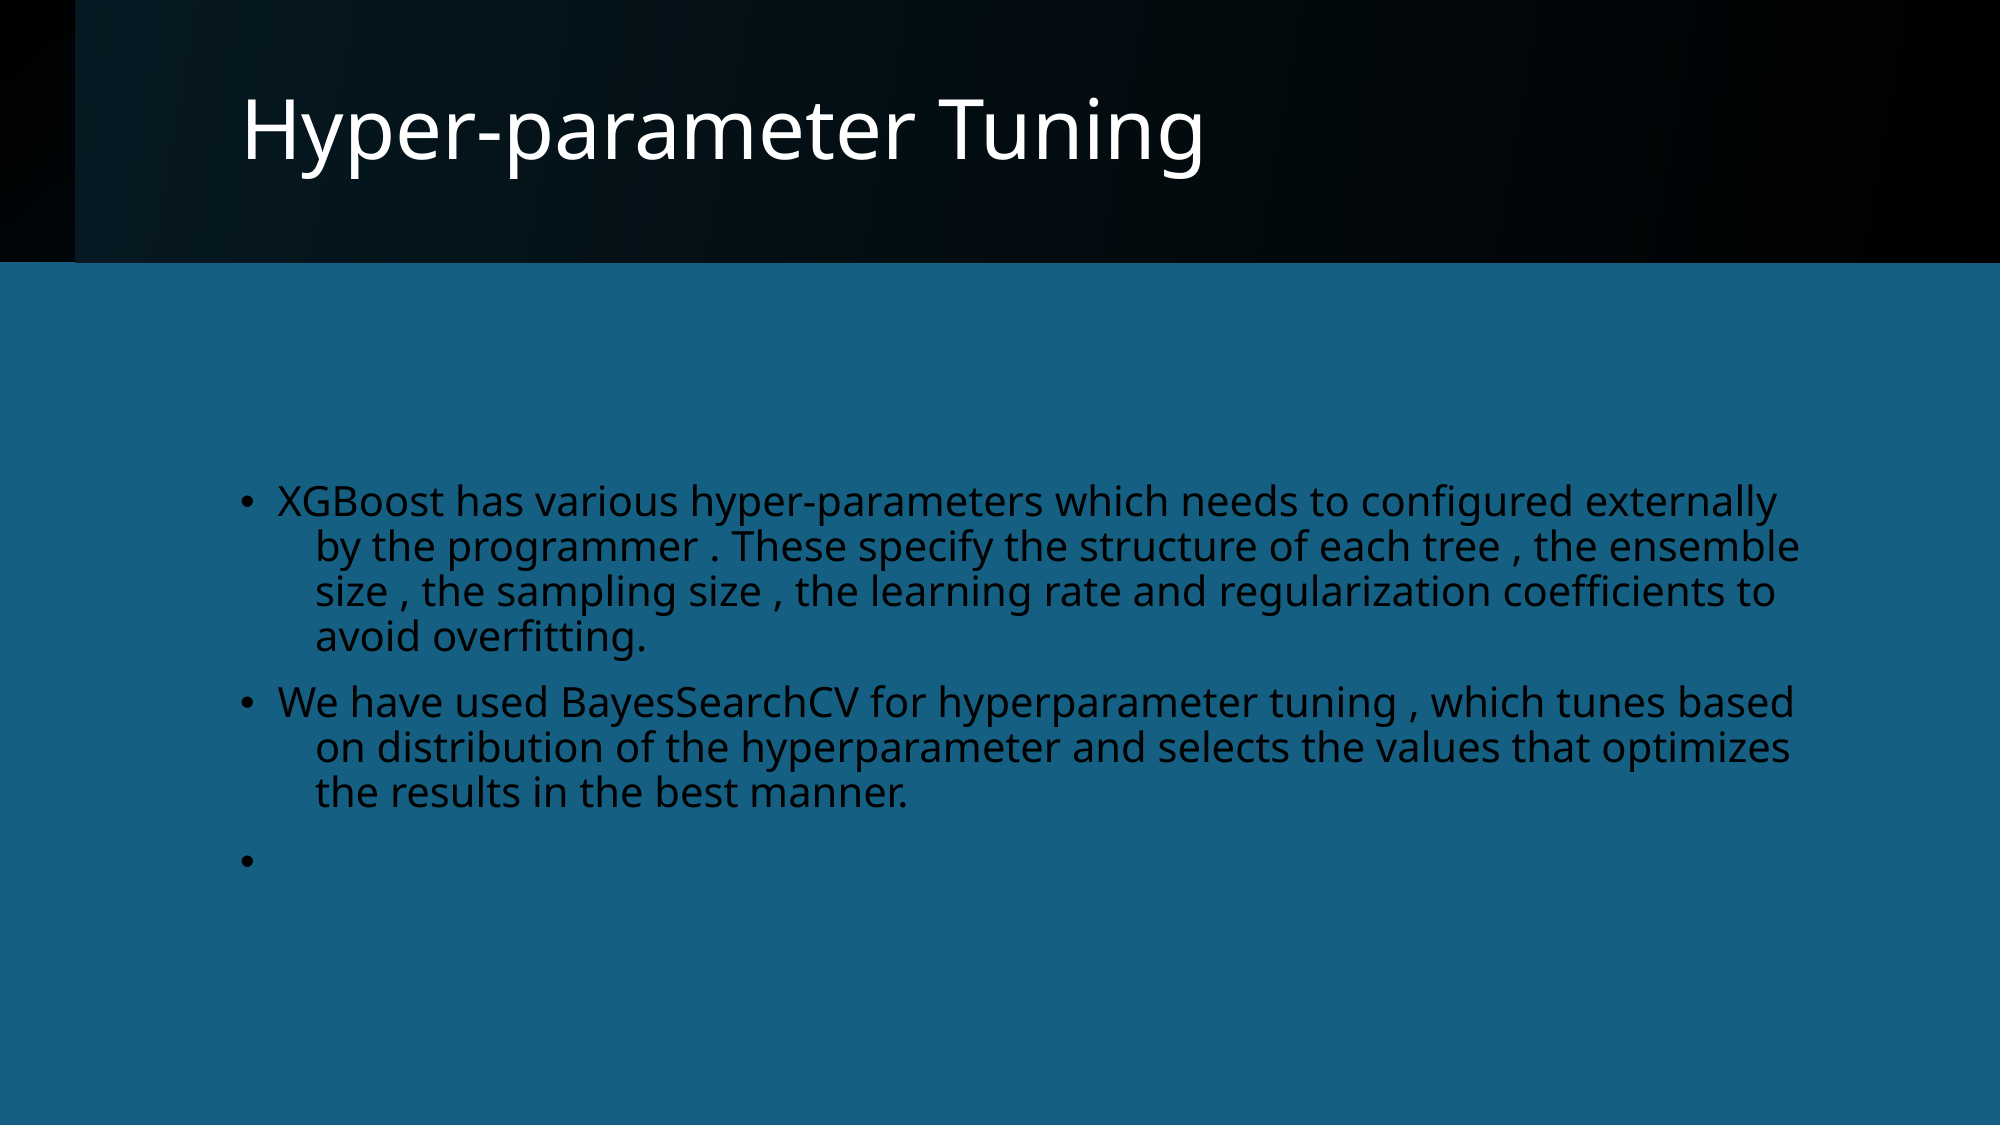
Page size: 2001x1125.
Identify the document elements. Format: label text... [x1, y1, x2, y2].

list XGBoost has various hyper-parameters which needs to configured externally by the programmer . These specify the structure of each tree , the ensemble size , the sampling size , the learning rate and regularization coefficients to avoid overfitting. We have used BayesSearchCV for hyperparameter tuning , which tunes based on distribution of the hyperparameter and selects the values that optimizes the results in the best manner. [225, 380, 1821, 985]
title Hyper-parameter Tuning [225, 48, 1849, 218]
text_box [0, 0, 2000, 1125]
